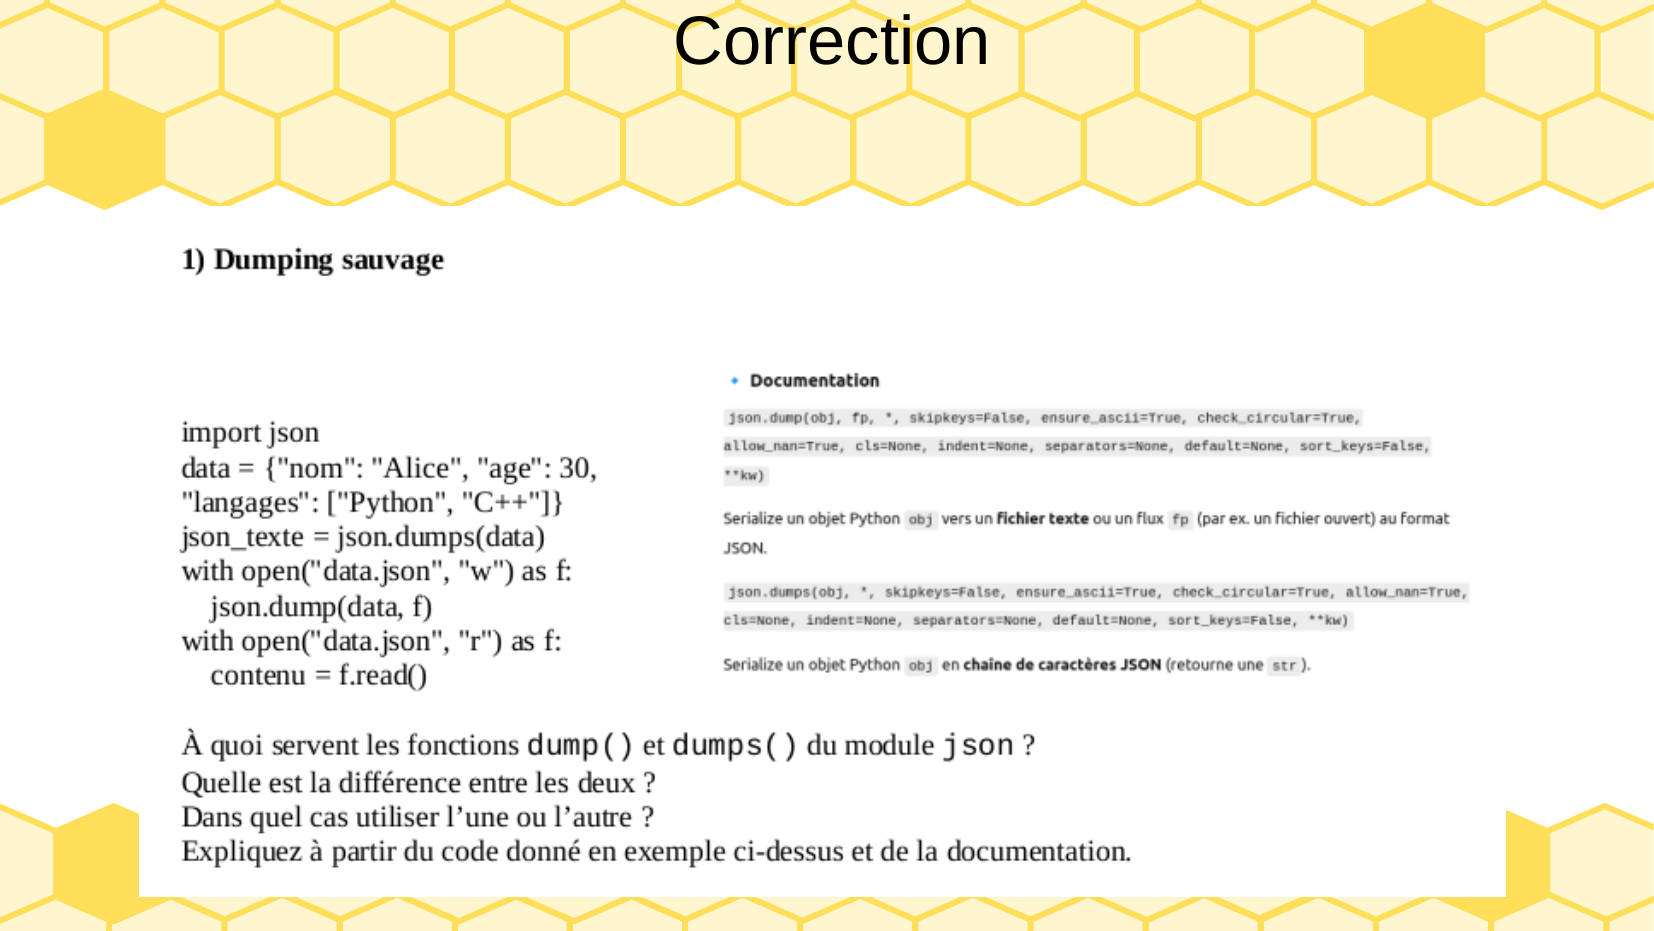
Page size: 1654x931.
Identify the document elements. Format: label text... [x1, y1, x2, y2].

title Correction [88, 0, 1577, 141]
picture [139, 206, 1506, 897]
